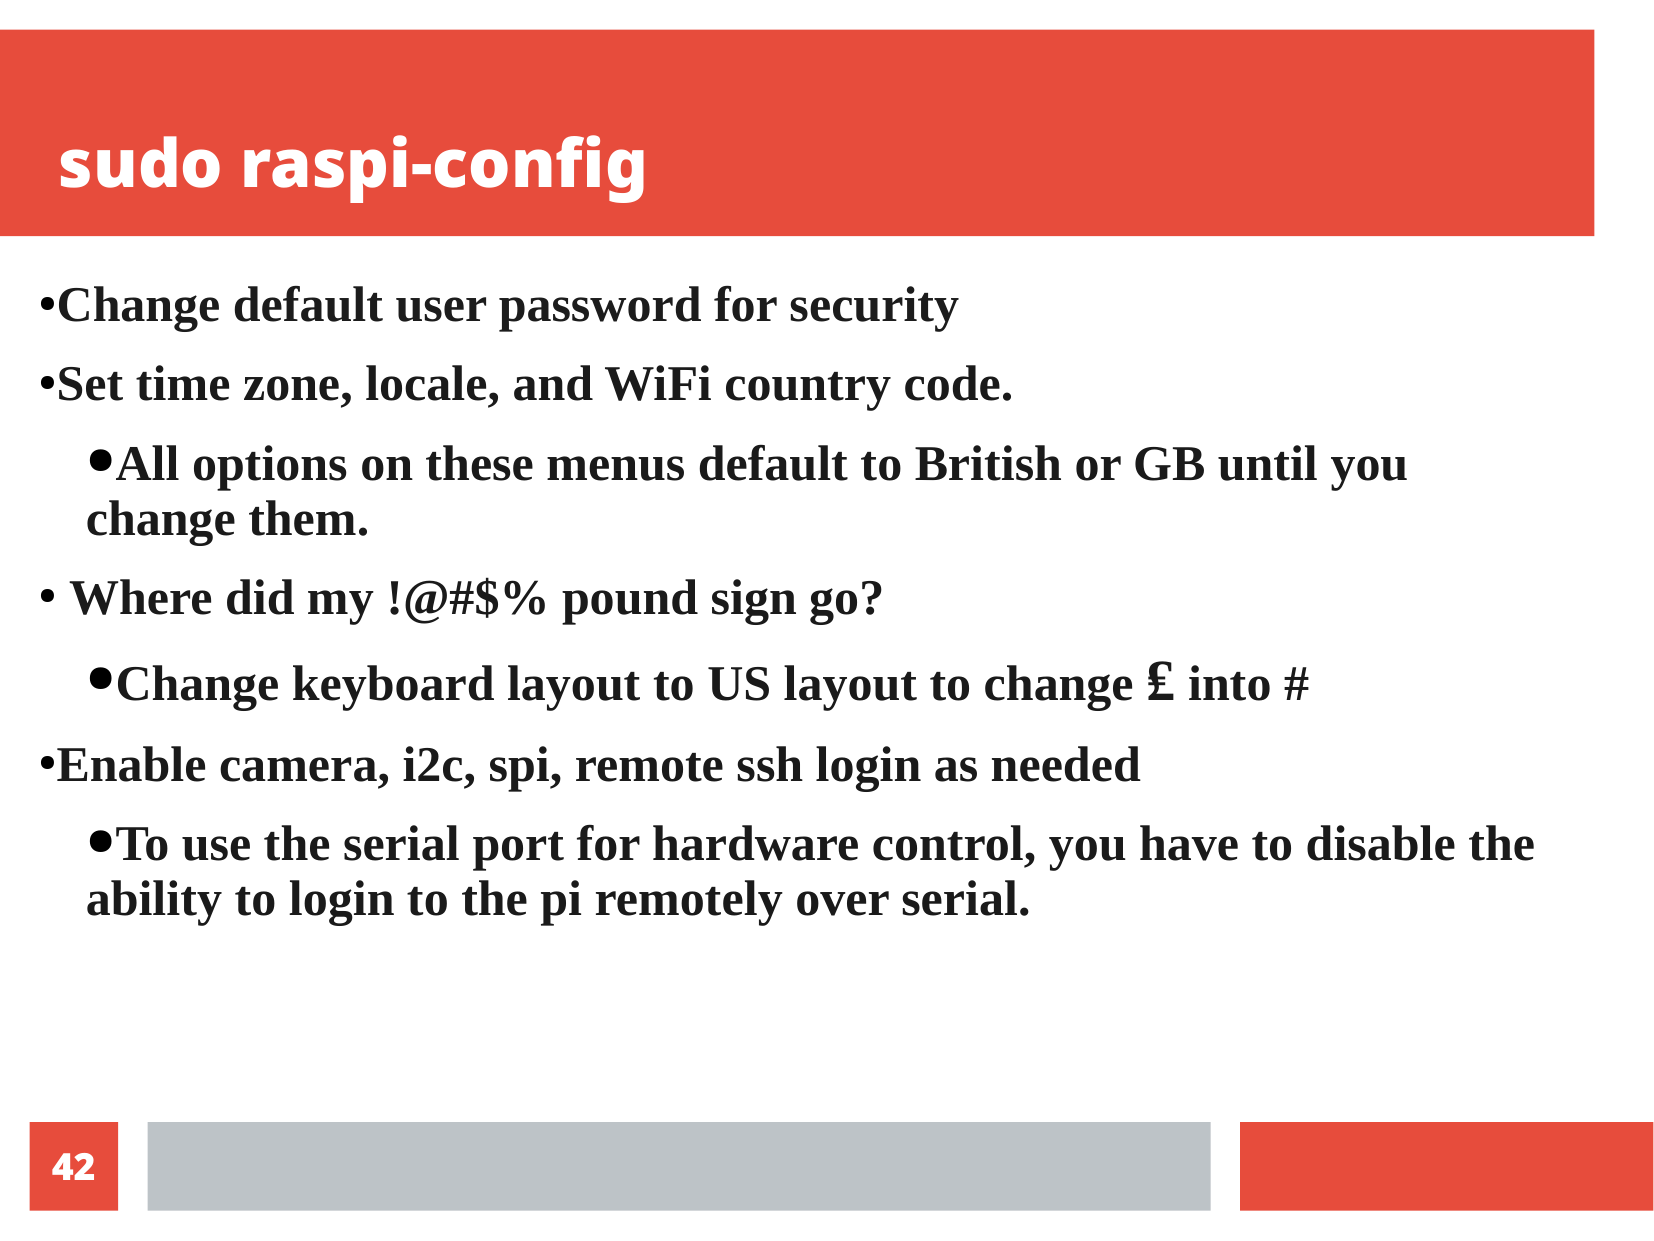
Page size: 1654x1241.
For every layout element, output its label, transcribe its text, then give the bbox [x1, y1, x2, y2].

title sudo raspi-config [59, 59, 1595, 207]
list Change default user password for security Set time zone, locale, and WiFi country code. All options on these menus default to British or GB until you change them. Where did my !@#$% pound sign go? Change keyboard layout to US layout to change ₤ into # Enable camera, i2c, spi, remote ssh login as needed To use the serial port for hardware control, you have to disable the ability to login to the pi remotely over serial. [38, 277, 1545, 1045]
